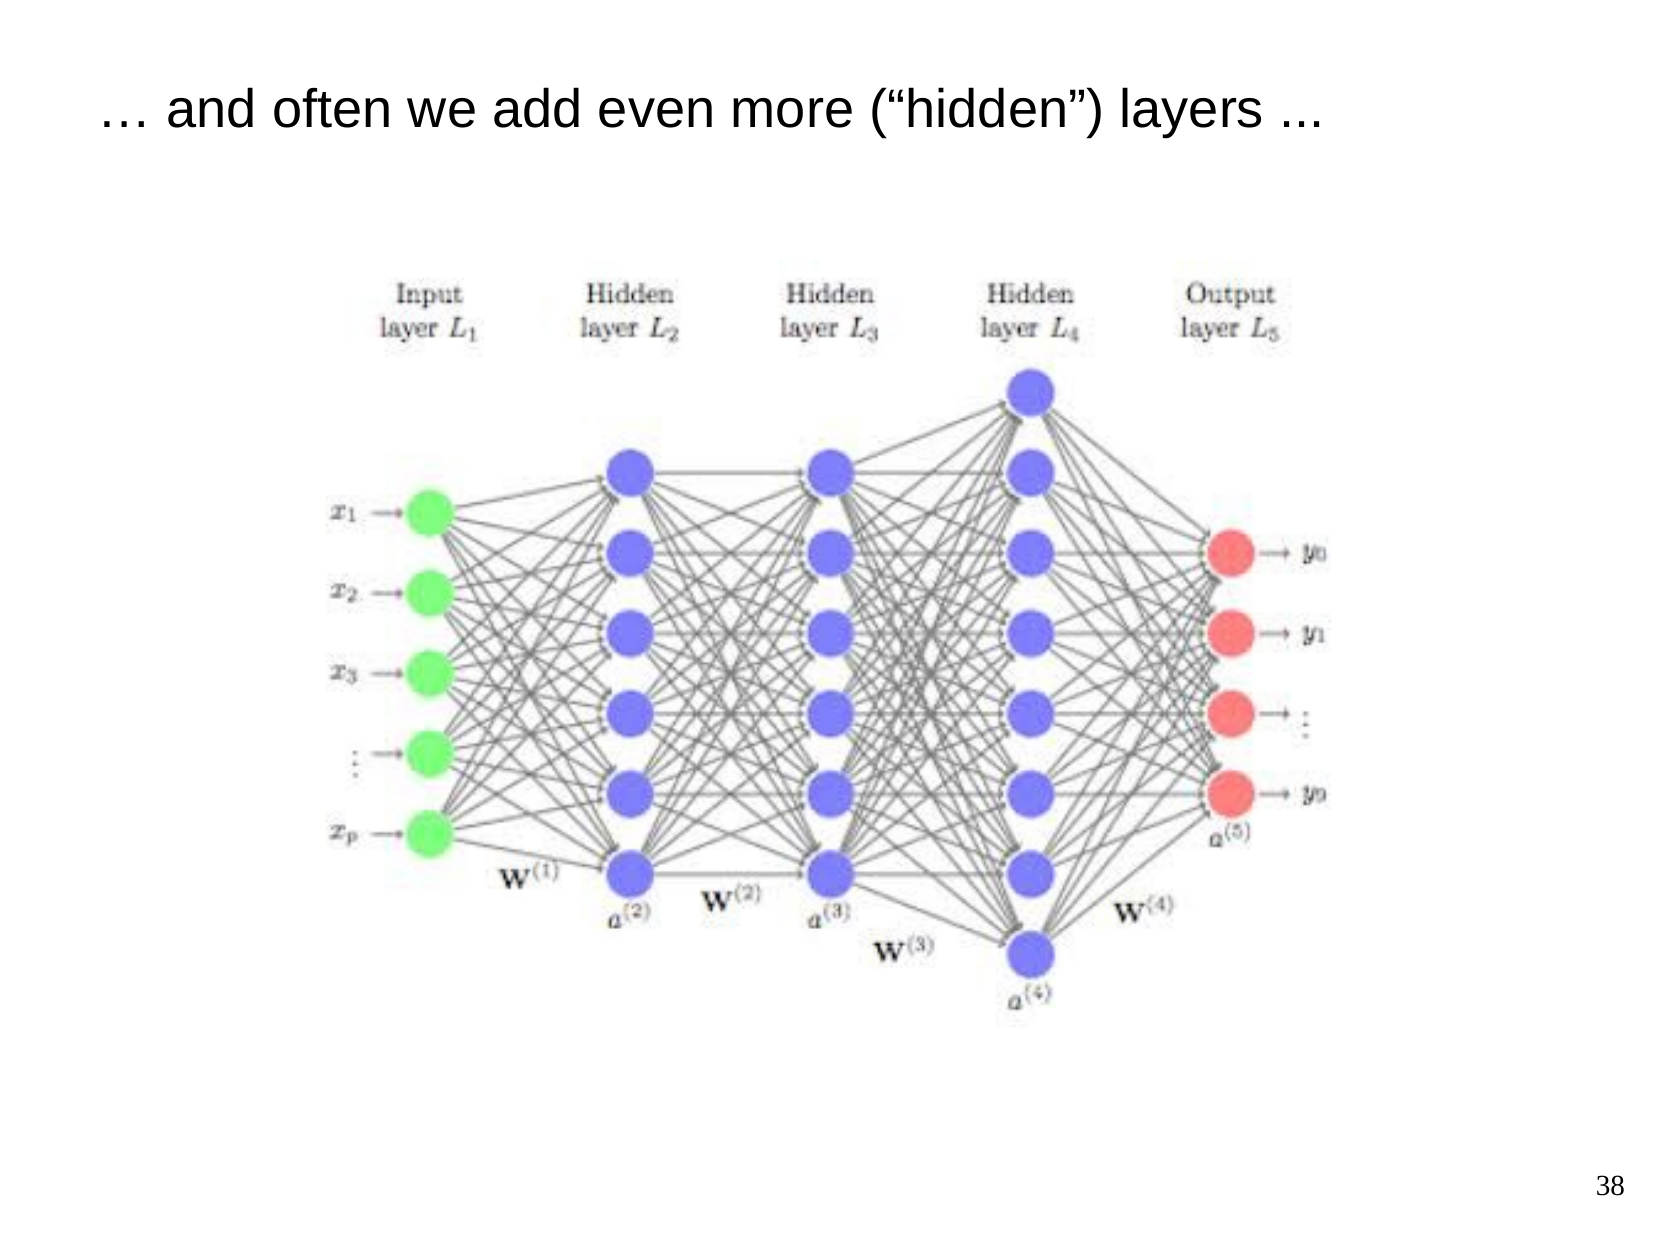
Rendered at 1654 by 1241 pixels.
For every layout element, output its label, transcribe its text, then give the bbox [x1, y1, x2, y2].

picture [307, 259, 1371, 1030]
text_box … and often we add even more (“hidden”) layers ... [82, 70, 1548, 147]
